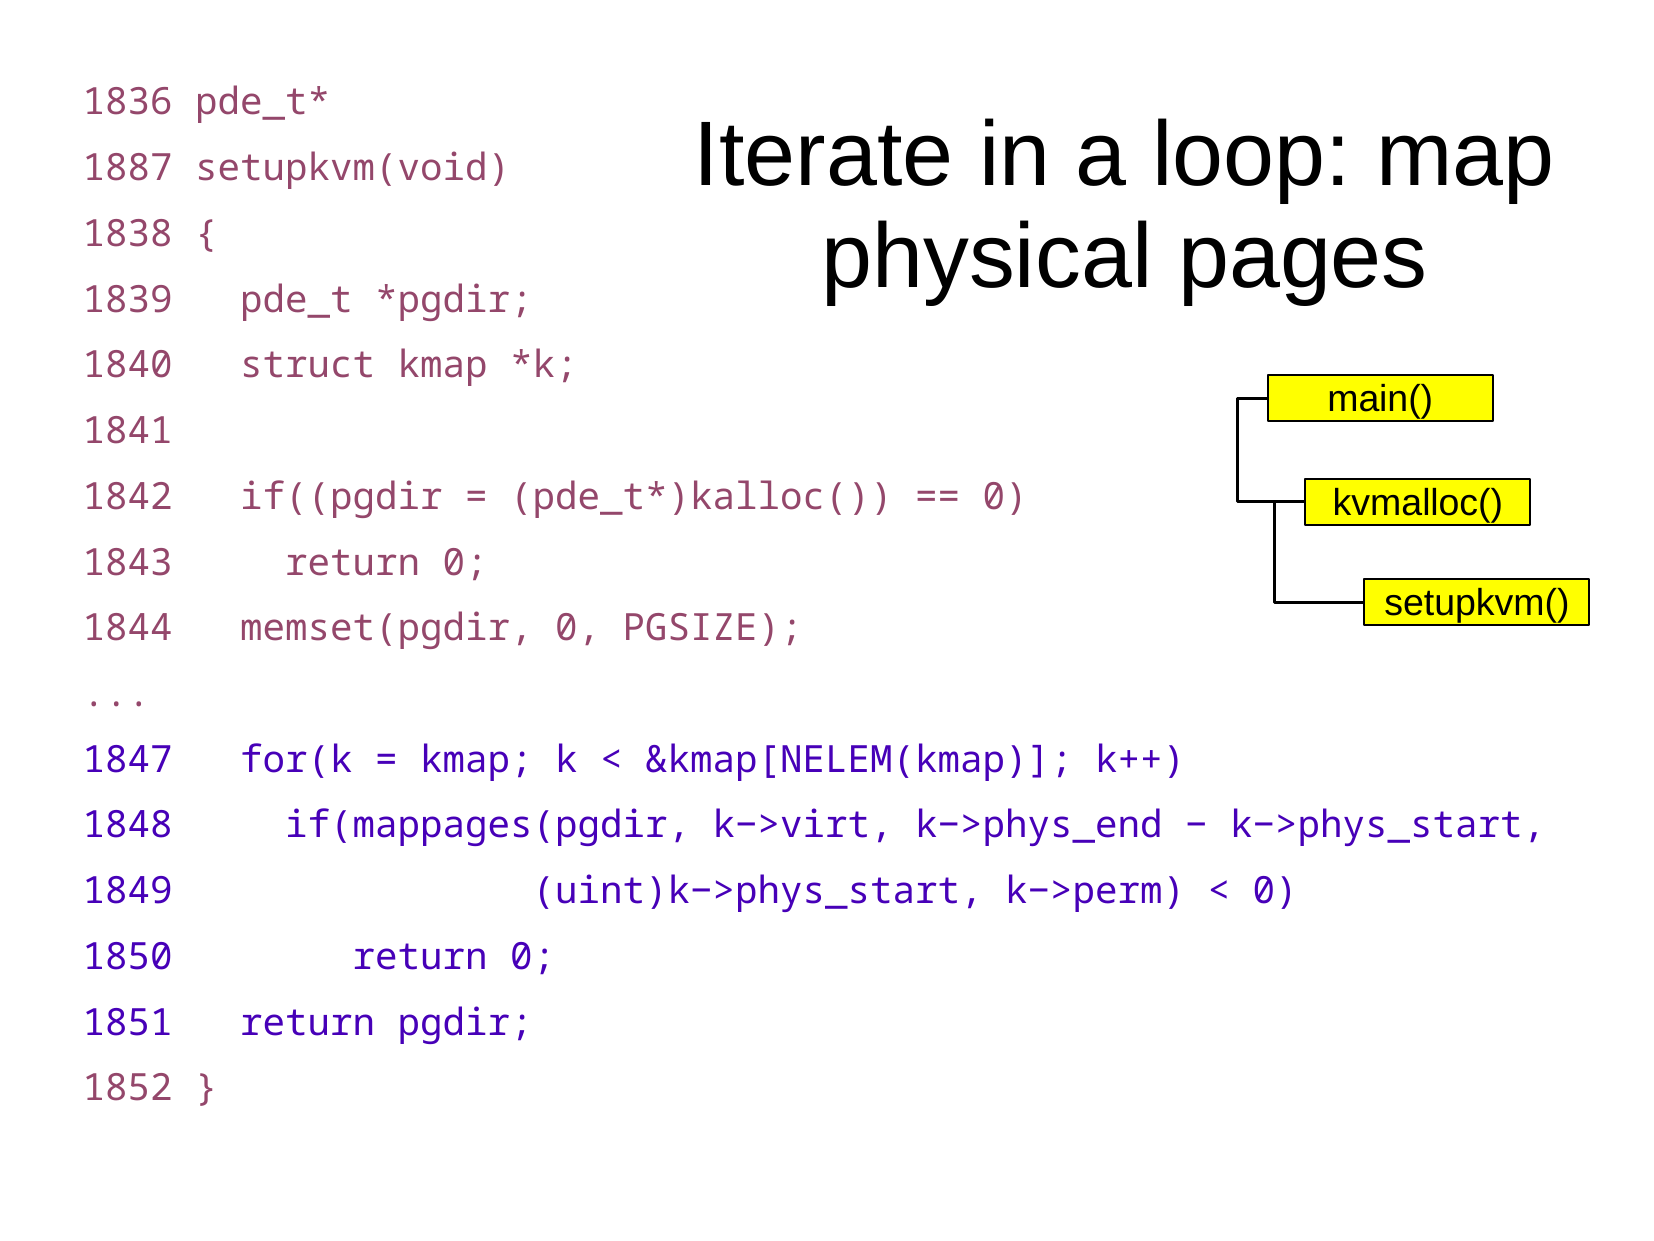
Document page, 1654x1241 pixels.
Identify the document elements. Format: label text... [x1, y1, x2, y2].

title Iterate in a loop: map physical pages [675, 100, 1576, 308]
list 1836 pde_t* 1887 setupkvm(void) 1838 { 1839 pde_t *pgdir; 1840 struct kmap *k; 1841 1842 if((pgdir = (pde_t*)kalloc()) == 0) 1843 return 0; 1844 memset(pgdir, 0, PGSIZE); ... 1847 for(k = kmap; k < &kmap[NELEM(kmap)]; k++) 1848 if(mappages(pgdir, k−>virt, k−>phys_end − k−>phys_start, 1849 (uint)k−>phys_start, k−>perm) < 0) 1850 return 0; 1851 return pgdir; 1852 } [82, 75, 1571, 1163]
text_box main() [1267, 375, 1493, 422]
text_box setupkvm() [1364, 579, 1590, 626]
text_box kvmalloc() [1305, 478, 1531, 526]
